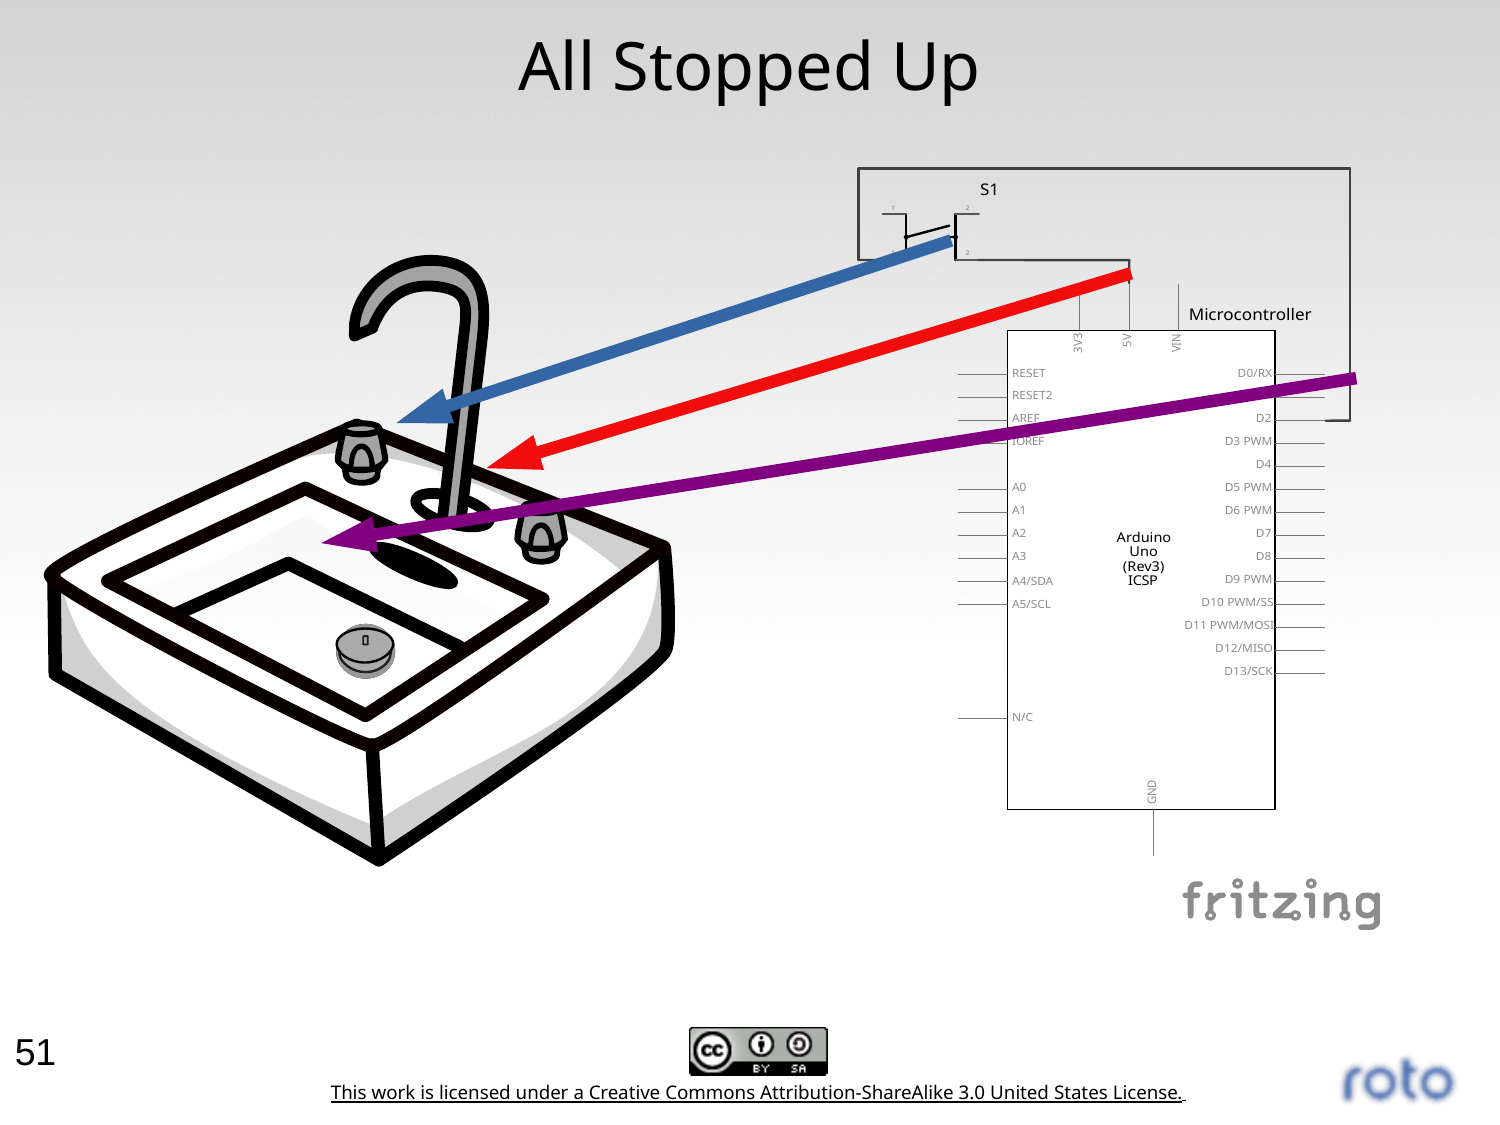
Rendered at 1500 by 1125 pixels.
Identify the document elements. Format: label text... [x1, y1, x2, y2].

picture [0, 0, 1500, 1125]
title All Stopped Up [112, 49, 1388, 238]
